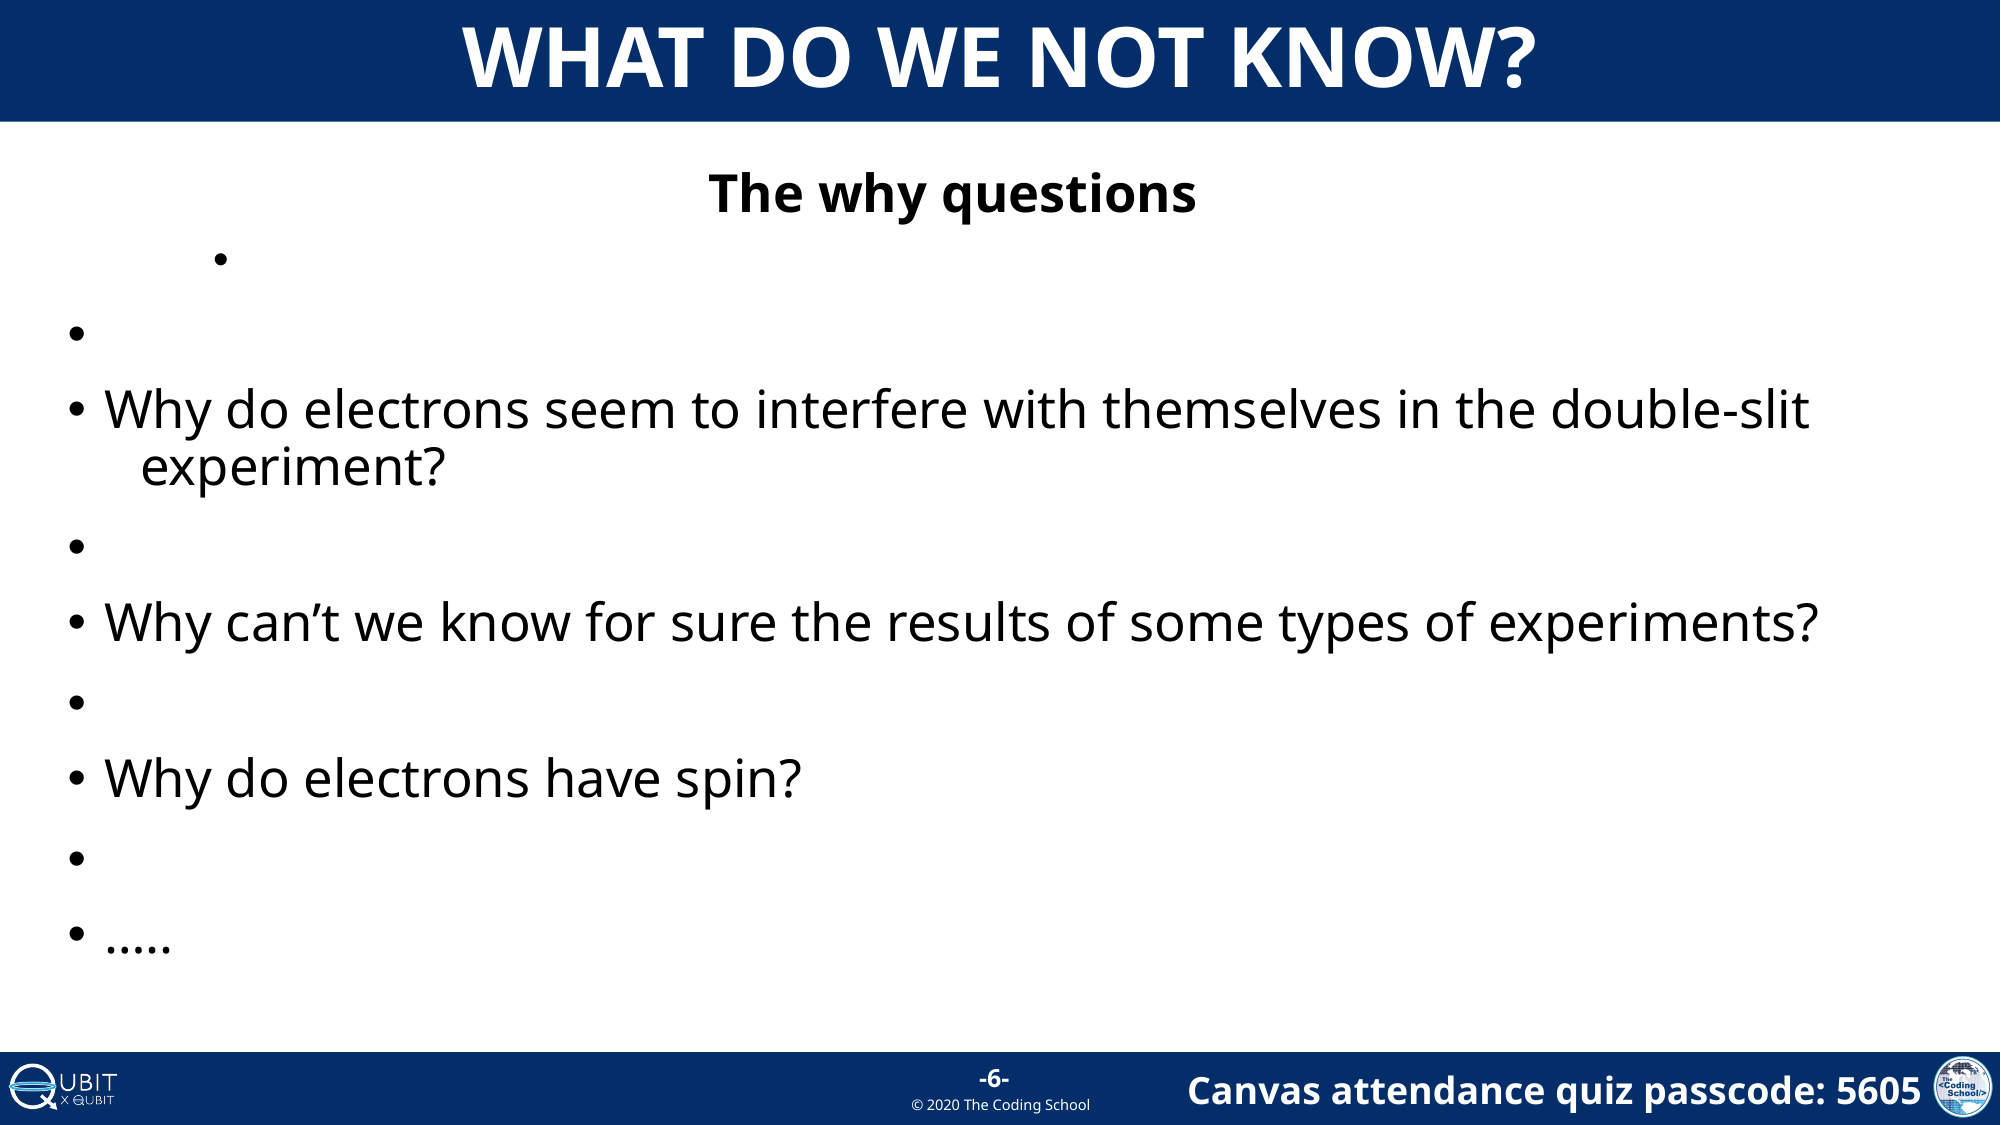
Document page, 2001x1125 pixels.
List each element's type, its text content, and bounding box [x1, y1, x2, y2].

list The why questions Why do electrons seem to interfere with themselves in the double-slit experiment? Why can’t we know for sure the results of some types of experiments? Why do electrons have spin? ….. [52, 159, 1854, 1014]
text_box -6- [945, 1050, 1044, 1110]
title What do we not know? [0, 0, 2000, 122]
